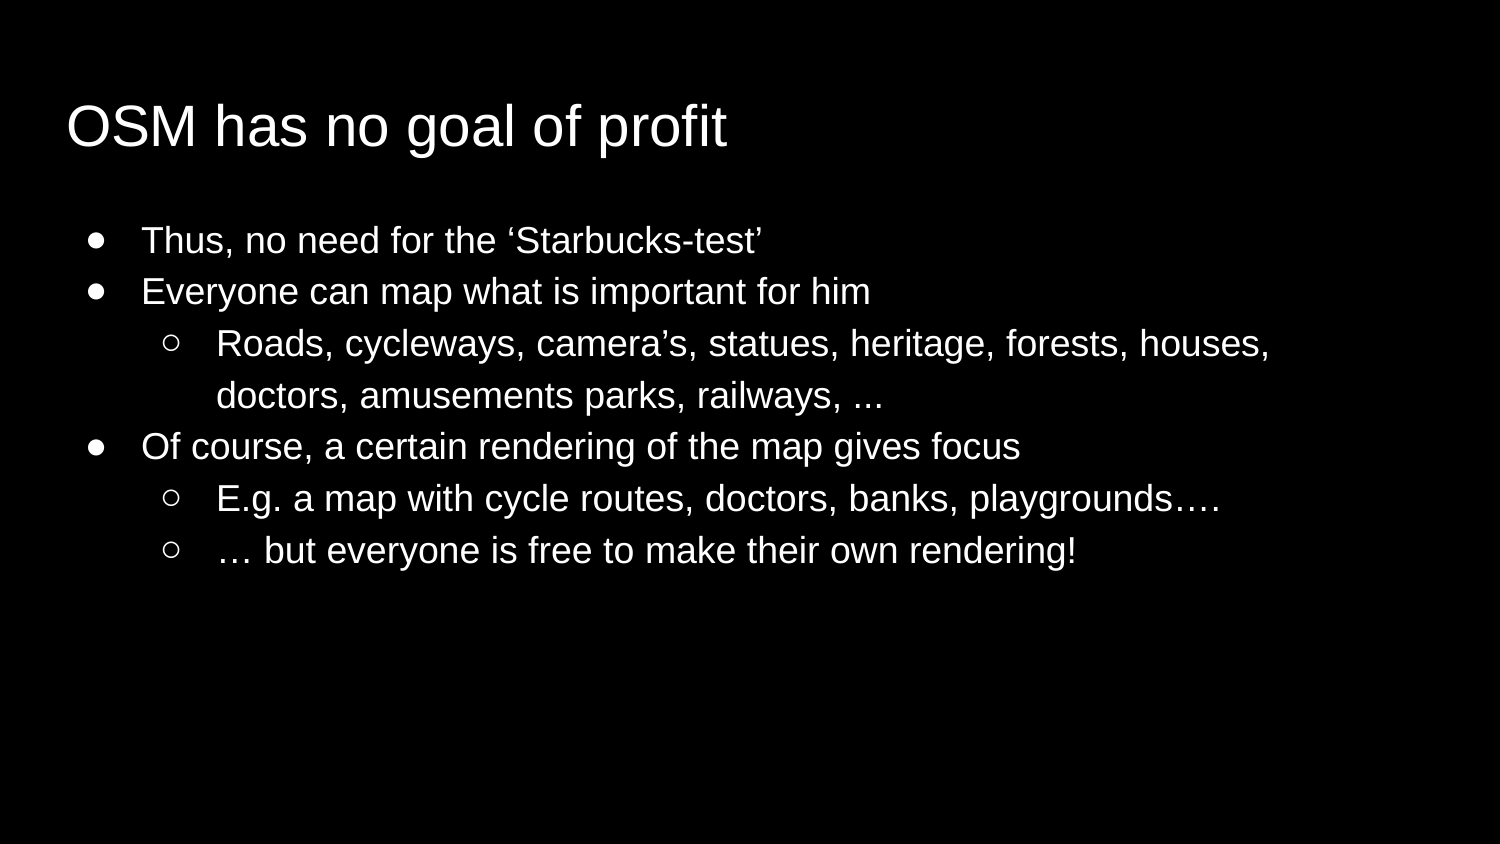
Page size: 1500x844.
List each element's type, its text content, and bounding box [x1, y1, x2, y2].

title OSM has no goal of profit [51, 72, 1449, 167]
list Thus, no need for the ‘Starbucks-test’ Everyone can map what is important for him Roads, cycleways, camera’s, statues, heritage, forests, houses, doctors, amusements parks, railways, ... Of course, a certain rendering of the map gives focus E.g. a map with cycle routes, doctors, banks, playgrounds…. … but everyone is free to make their own rendering! [51, 193, 1329, 755]
